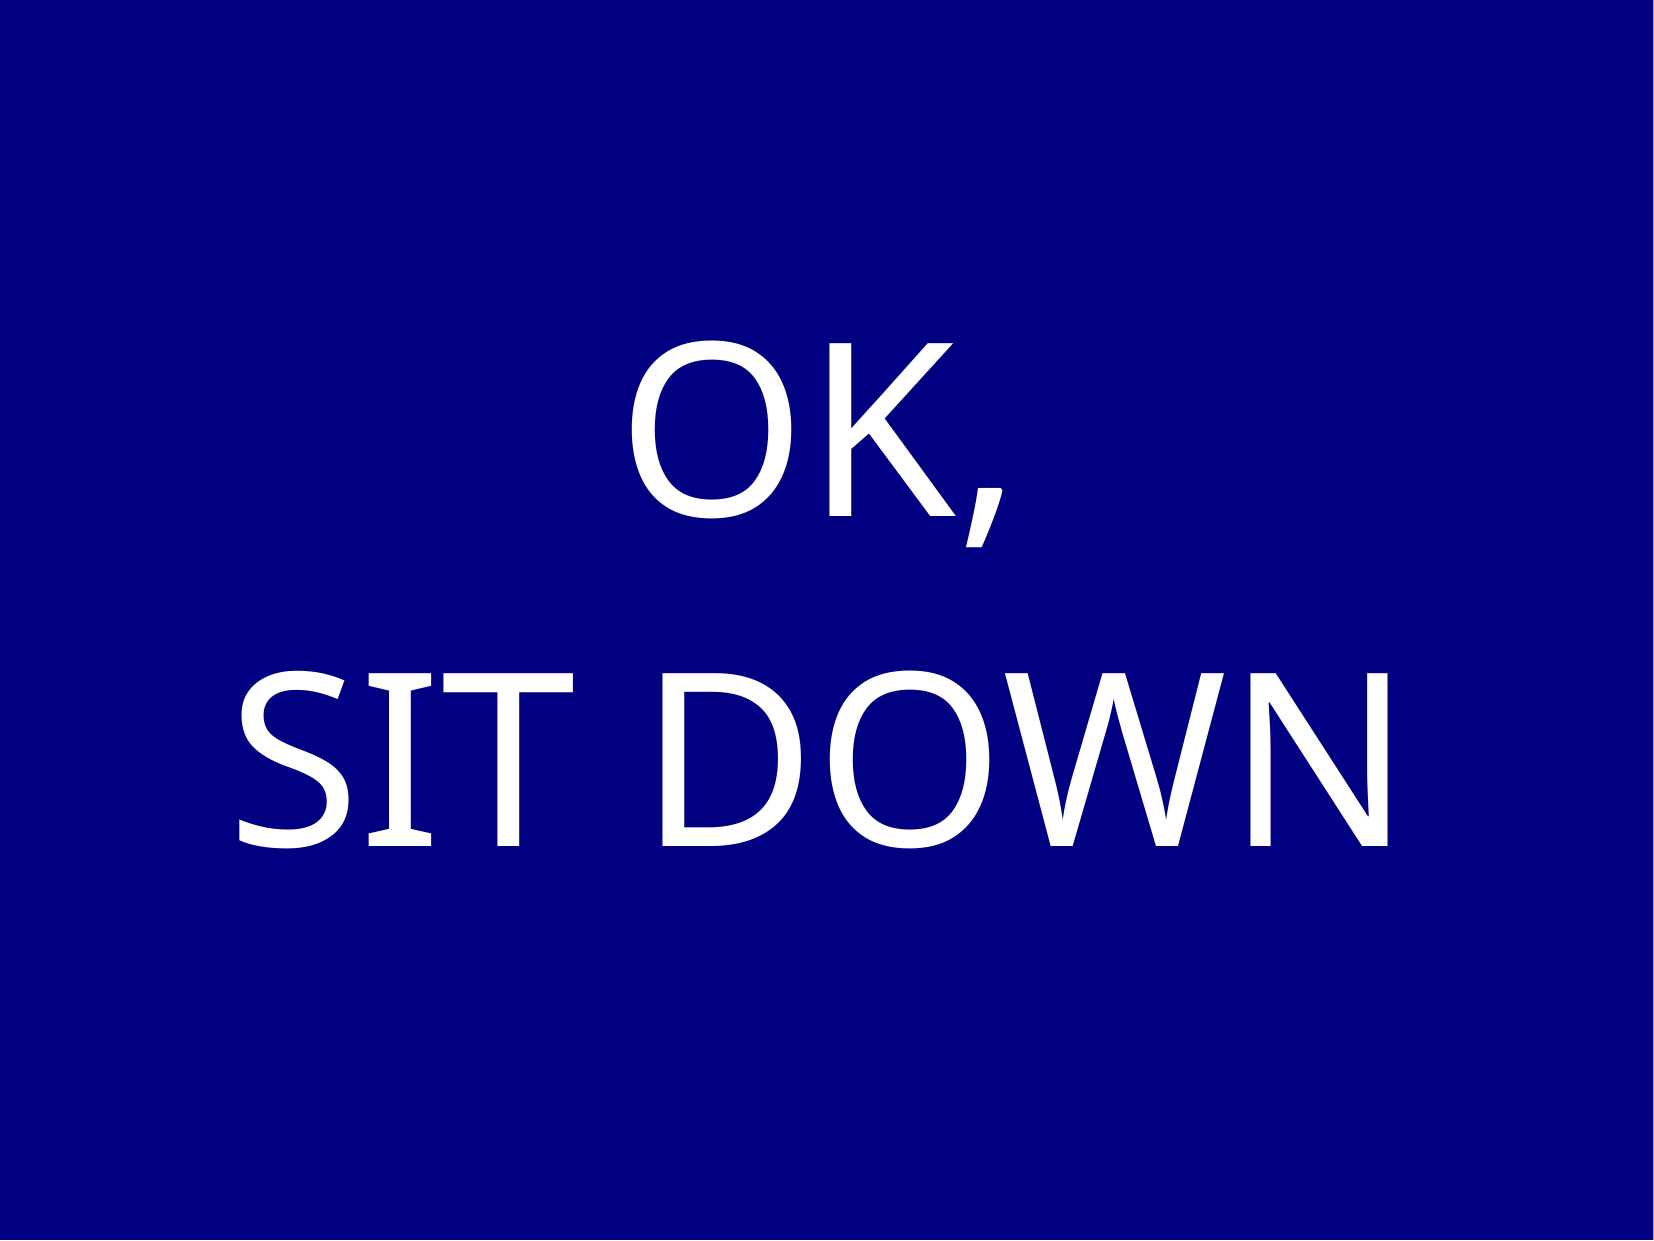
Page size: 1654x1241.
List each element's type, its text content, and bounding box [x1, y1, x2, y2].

text_box OK, SIT DOWN [110, 58, 1529, 1118]
